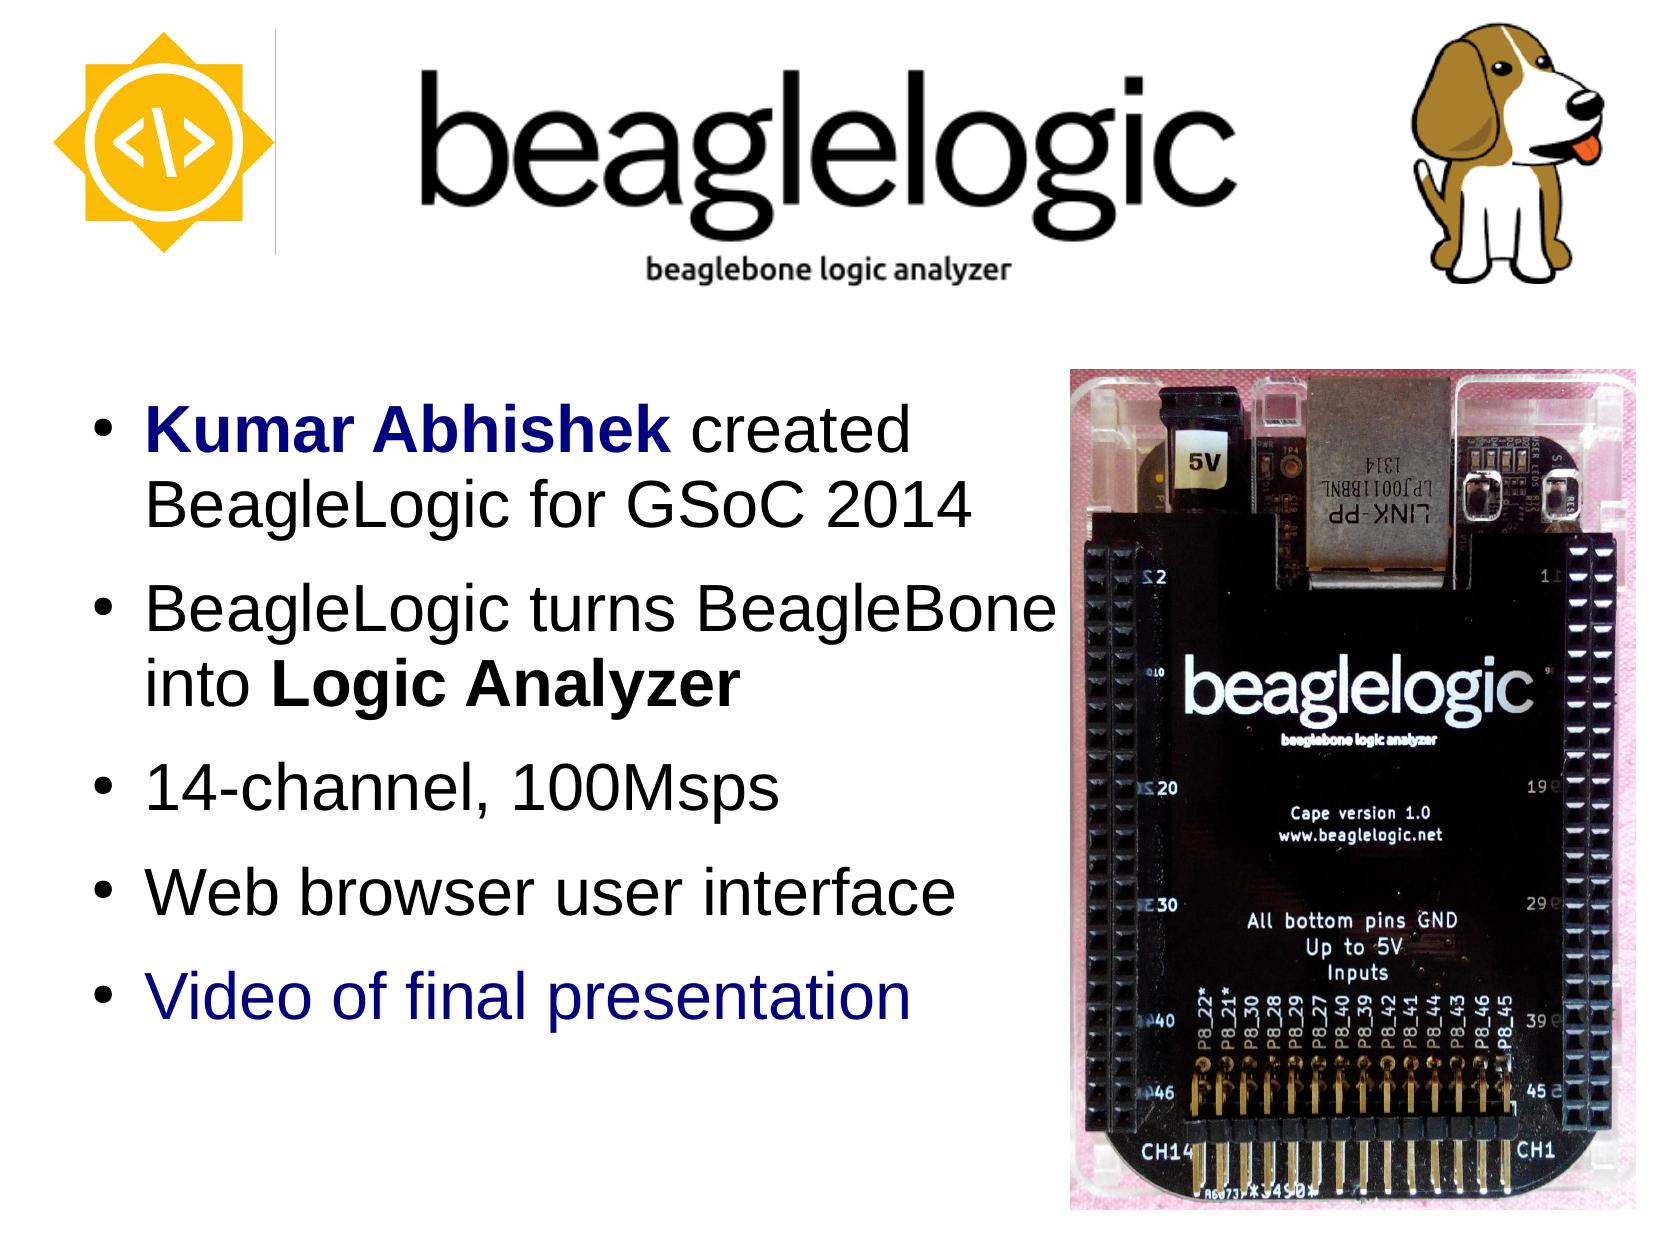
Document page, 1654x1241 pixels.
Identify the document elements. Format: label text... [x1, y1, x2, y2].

list Kumar Abhishek created BeagleLogic for GSoC 2014 BeagleLogic turns BeagleBone into Logic Analyzer 14-channel, 100Msps Web browser user interface Video of final presentation [73, 392, 1281, 1241]
picture [50, 29, 276, 255]
picture [1070, 369, 1636, 1210]
picture [317, 23, 1359, 304]
picture [1391, 22, 1608, 284]
